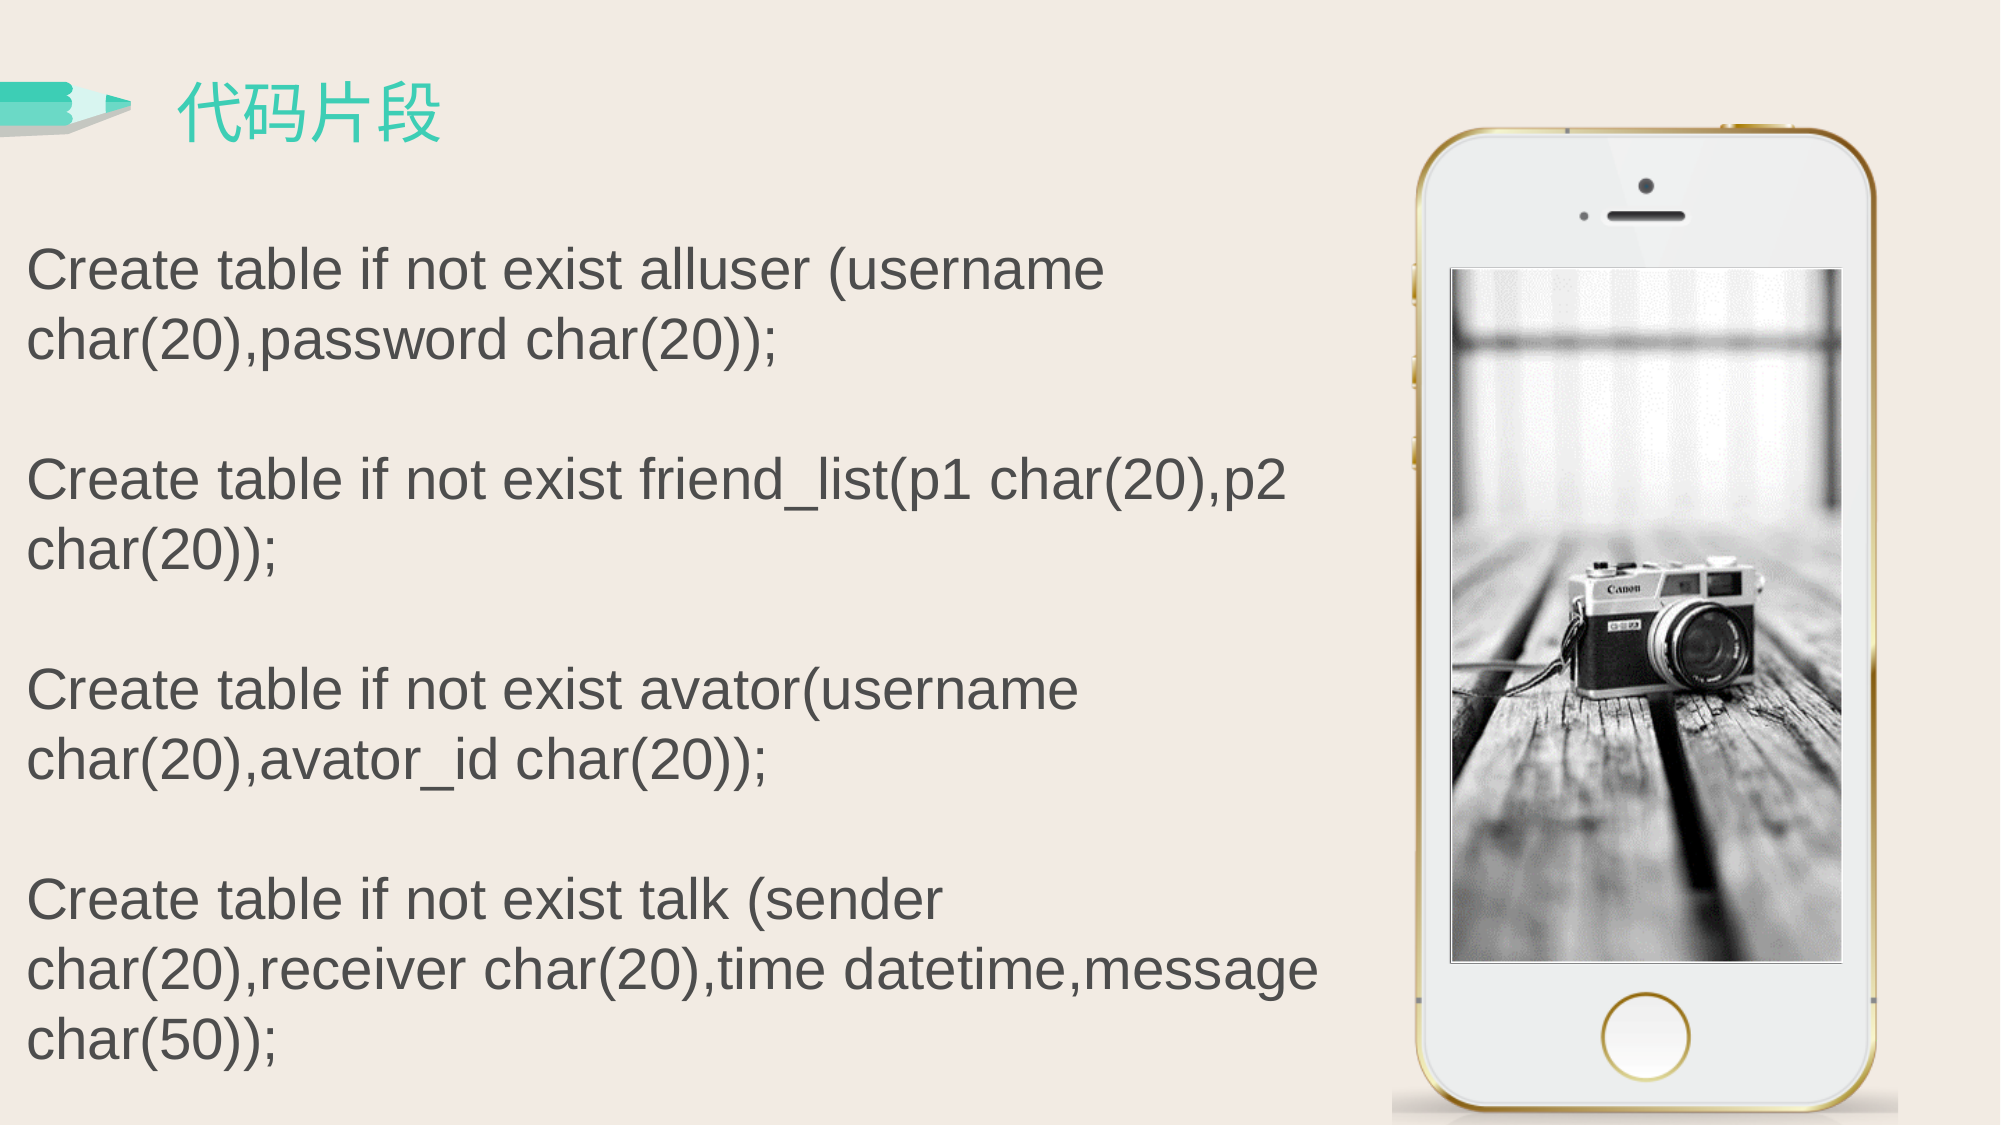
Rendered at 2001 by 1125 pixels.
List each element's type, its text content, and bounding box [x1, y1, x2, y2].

picture [0, 0, 2001, 1125]
text_box 代码片段 [161, 60, 1802, 160]
text_box Create table if not exist alluser (username char(20),password char(20)); Create table if not exist friend_list(p1 char(20),p2 char(20)); Create table if not exist avator(username char(20),avator_id char(20)); Create table if not exist talk (sender char(20),receiver char(20),time datetime,message char(50)); [11, 223, 1362, 1114]
